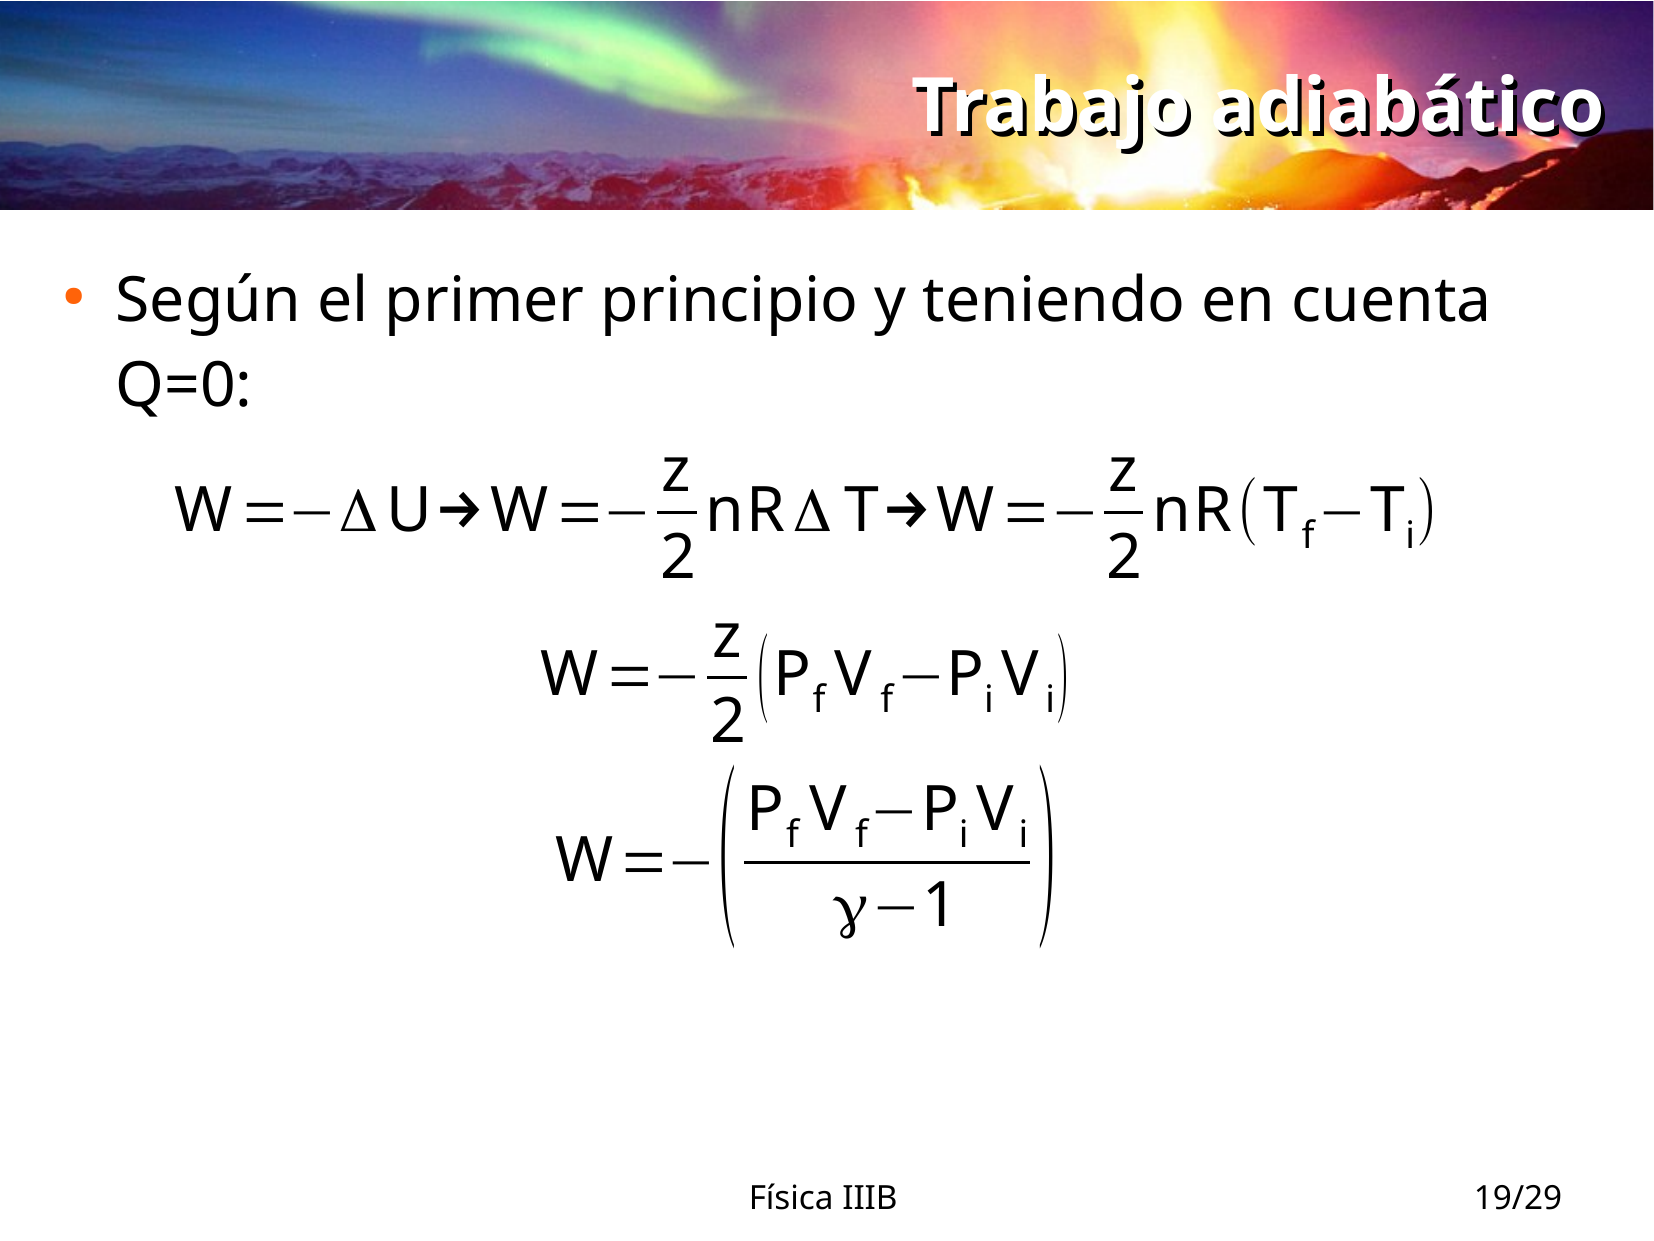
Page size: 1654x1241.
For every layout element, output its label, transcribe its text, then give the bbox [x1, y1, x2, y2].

chart [166, 431, 1444, 953]
picture [0, 1, 1654, 210]
list Según el primer principio y teniendo en cuenta Q=0: [45, 255, 1606, 1156]
title Trabajo adiabático [45, 15, 1606, 191]
